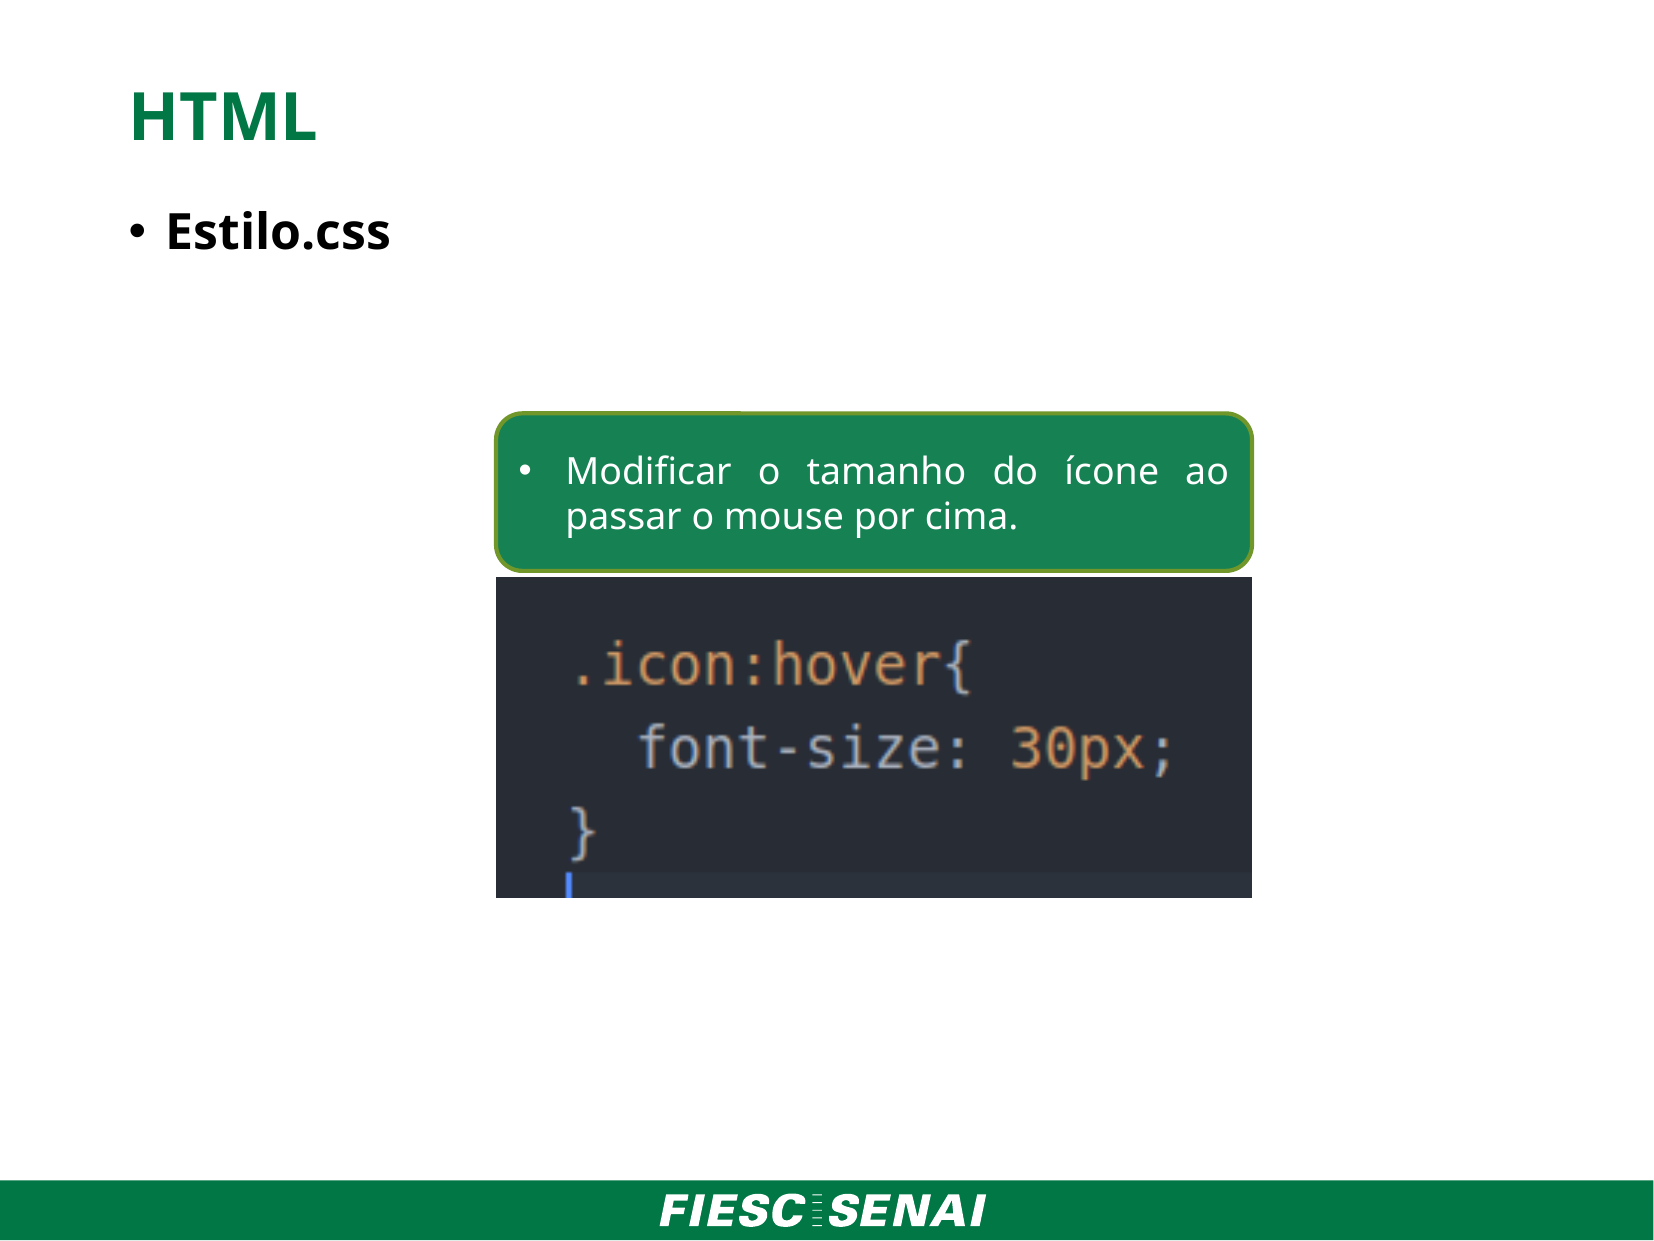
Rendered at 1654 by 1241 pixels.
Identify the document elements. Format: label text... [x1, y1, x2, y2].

text_box Modificar o tamanho do ícone ao passar o mouse por cima. [496, 413, 1253, 571]
picture [496, 577, 1252, 898]
text_box HTML [113, 39, 1540, 200]
text_box Estilo.css [113, 200, 1540, 1117]
